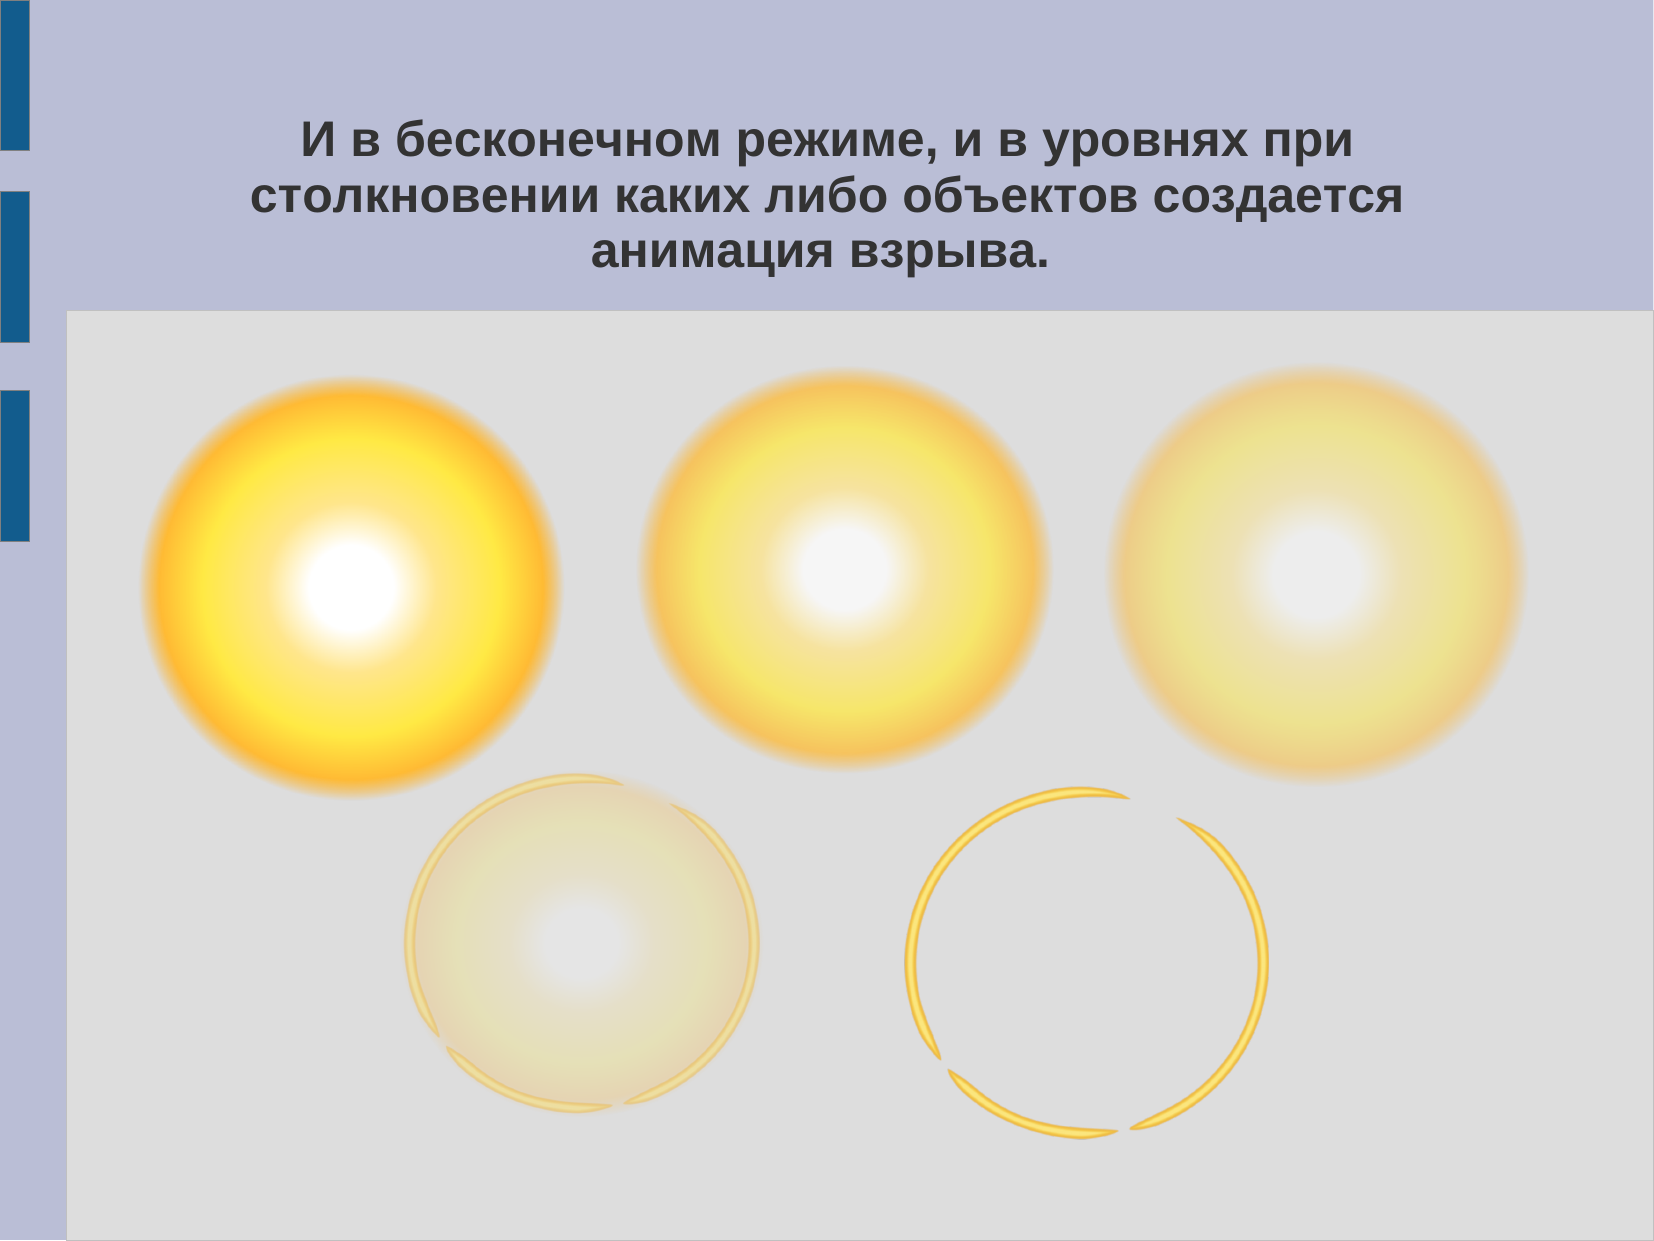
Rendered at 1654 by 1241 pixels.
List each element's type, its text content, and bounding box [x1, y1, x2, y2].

picture [111, 344, 1546, 1146]
title И в бесконечном режиме, и в уровнях при столкновении каких либо объектов создается анимация взрыва. [121, 91, 1534, 299]
